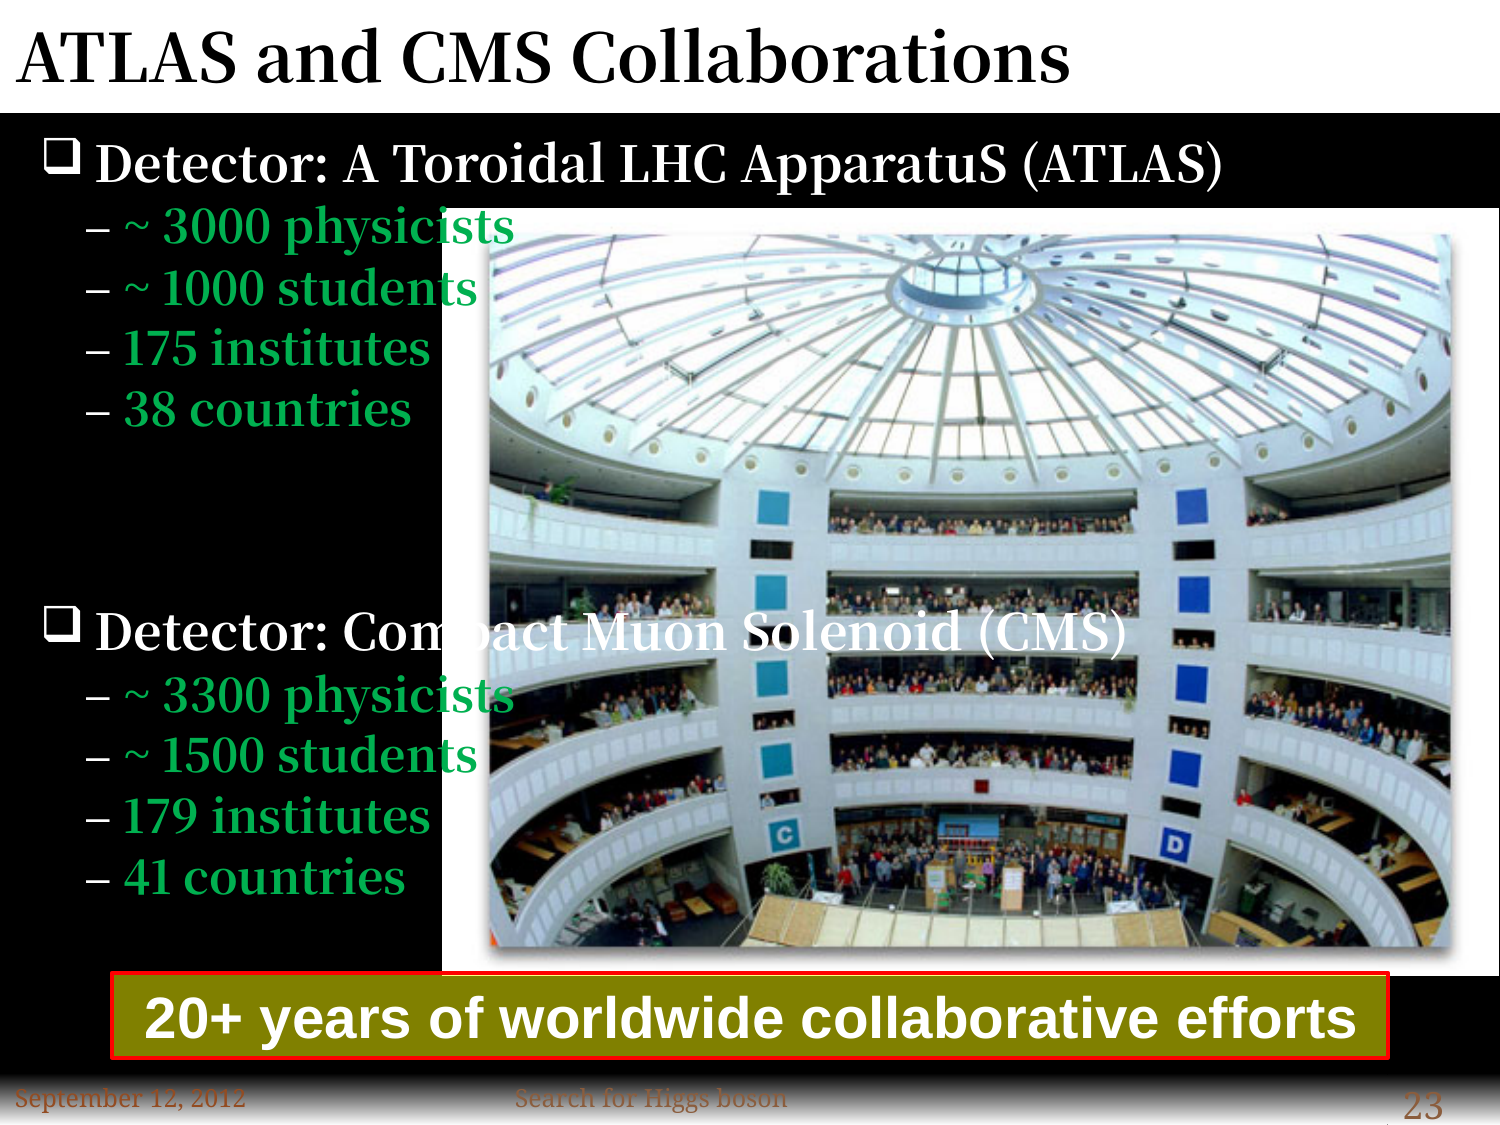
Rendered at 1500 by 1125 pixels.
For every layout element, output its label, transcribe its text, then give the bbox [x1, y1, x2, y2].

picture [442, 208, 1499, 976]
title ATLAS and CMS Collaborations [0, 0, 1500, 113]
slide_number September 12, 2012 [0, 1074, 500, 1125]
list Detector: A Toroidal LHC ApparatuS (ATLAS) ~ 3000 physicists ~ 1000 students 175 institutes 38 countries Detector: Compact Muon Solenoid (CMS) ~ 3300 physicists ~ 1500 students 179 institutes 41 countries [9, 125, 1447, 917]
footer Search for Higgs boson [500, 1074, 1387, 1125]
text_box 20+ years of worldwide collaborative efforts [112, 972, 1388, 1058]
slide_number <number> [1387, 1074, 1500, 1125]
